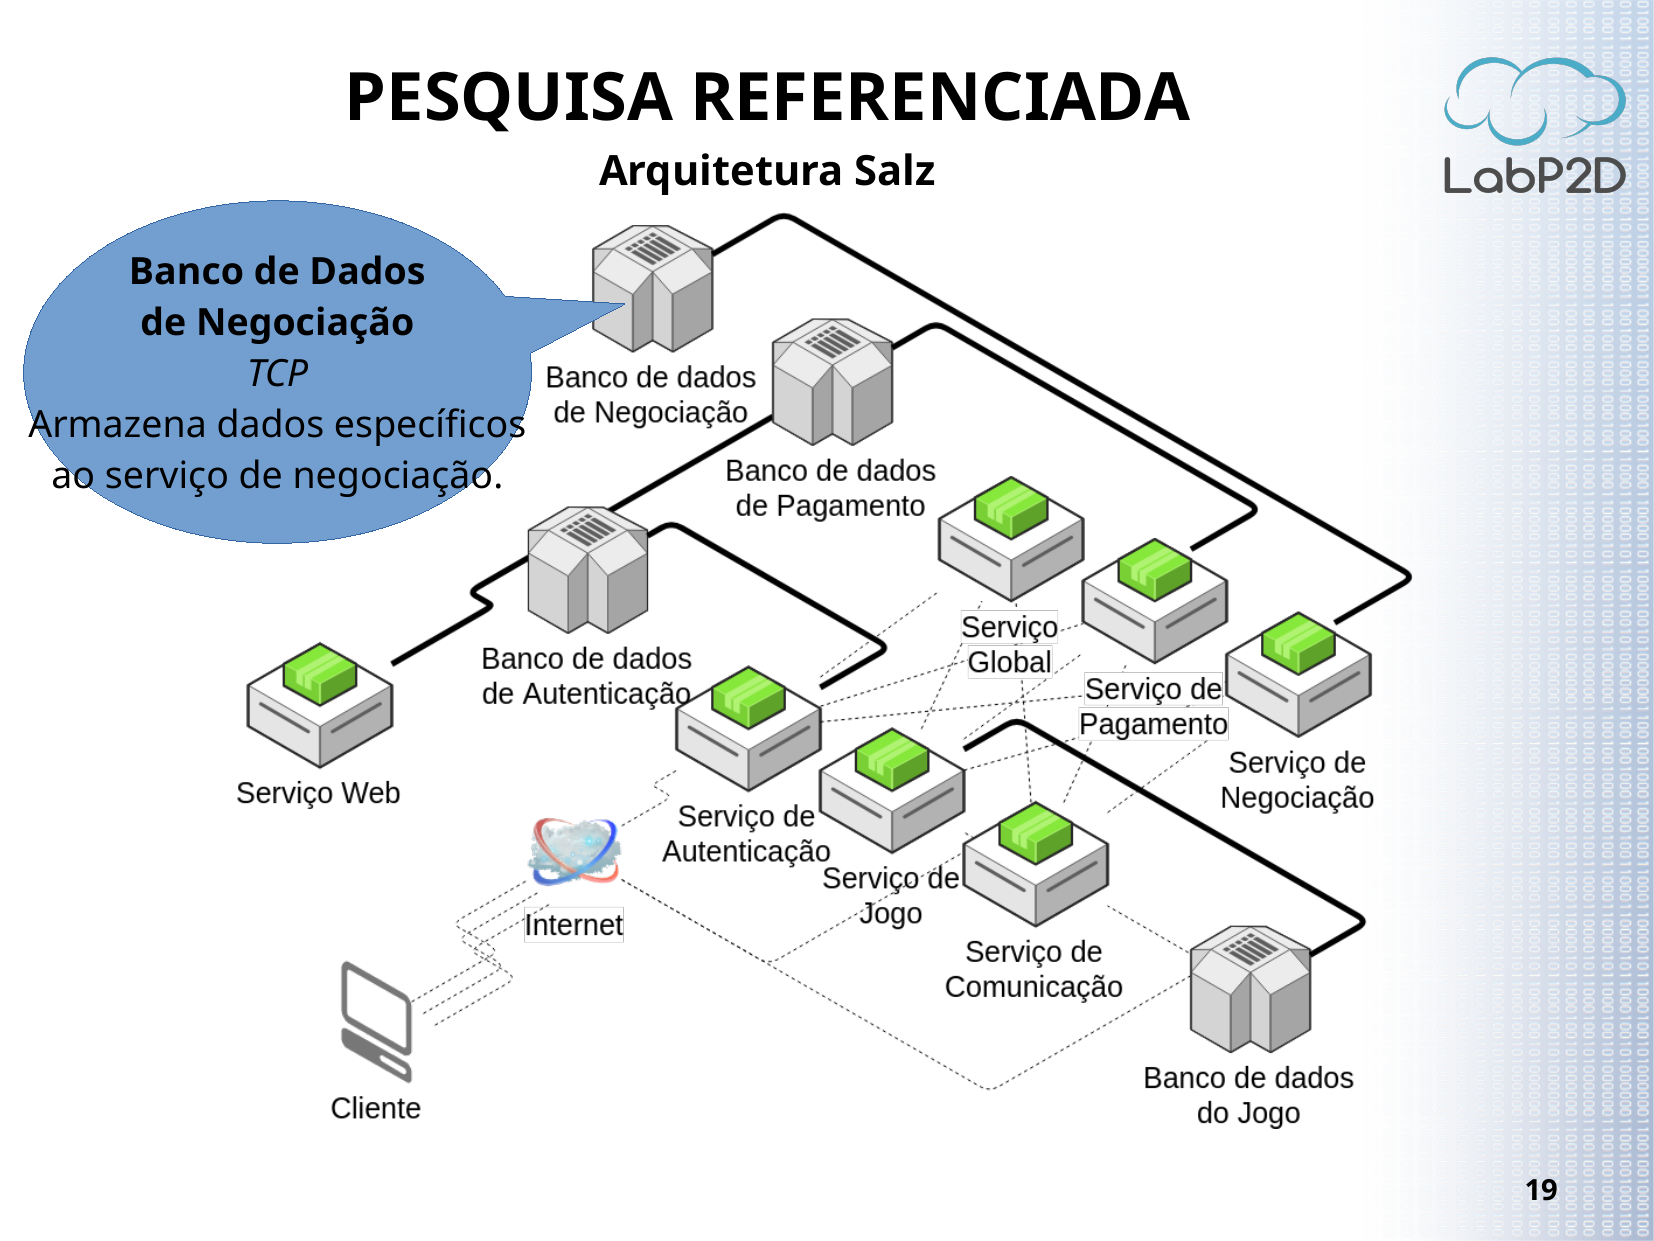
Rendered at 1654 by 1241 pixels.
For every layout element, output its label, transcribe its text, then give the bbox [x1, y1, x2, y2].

picture [476, 472, 487, 486]
picture [236, 1, 1654, 1240]
text_box Banco de Dados de Negociação TCP Armazena dados específicos ao serviço de negociação. [23, 200, 625, 544]
title PESQUISA REFERENCIADA Arquitetura Salz [82, 19, 1453, 227]
